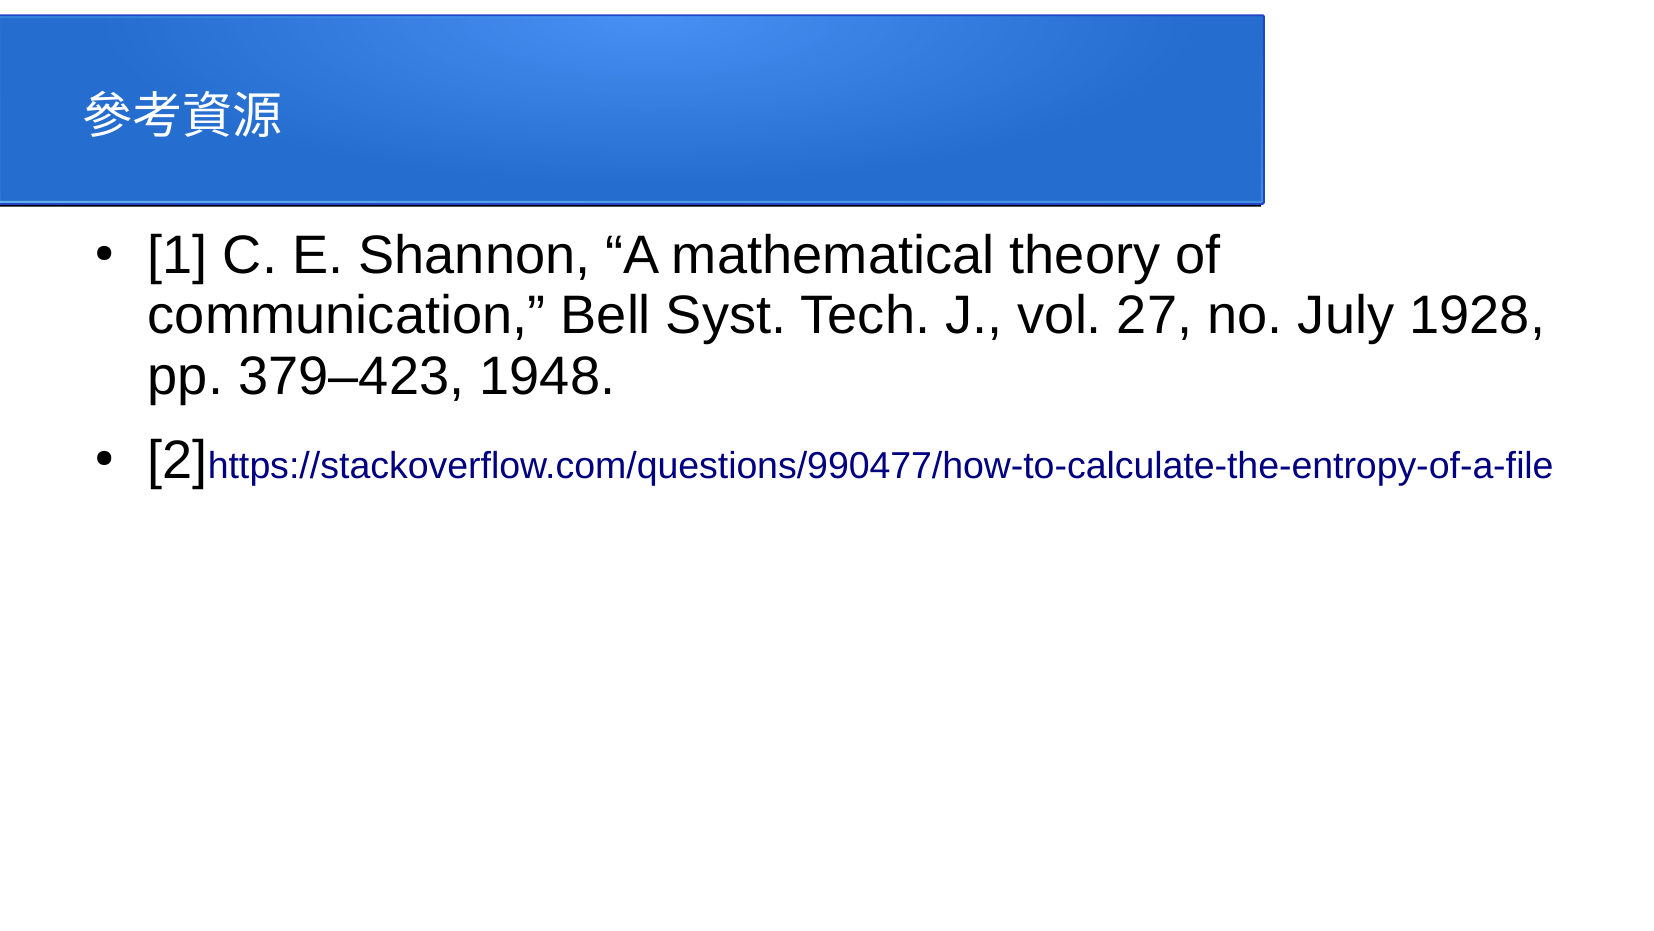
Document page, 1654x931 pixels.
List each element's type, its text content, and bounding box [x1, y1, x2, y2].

title 參考資源 [82, 35, 1235, 189]
list [1] C. E. Shannon, “A mathematical theory of communication,” Bell Syst. Tech. J., vol. 27, no. July 1928, pp. 379–423, 1948. [2]https://stackoverflow.com/questions/990477/how-to-calculate-the-entropy-of-a-file [76, 224, 1565, 764]
